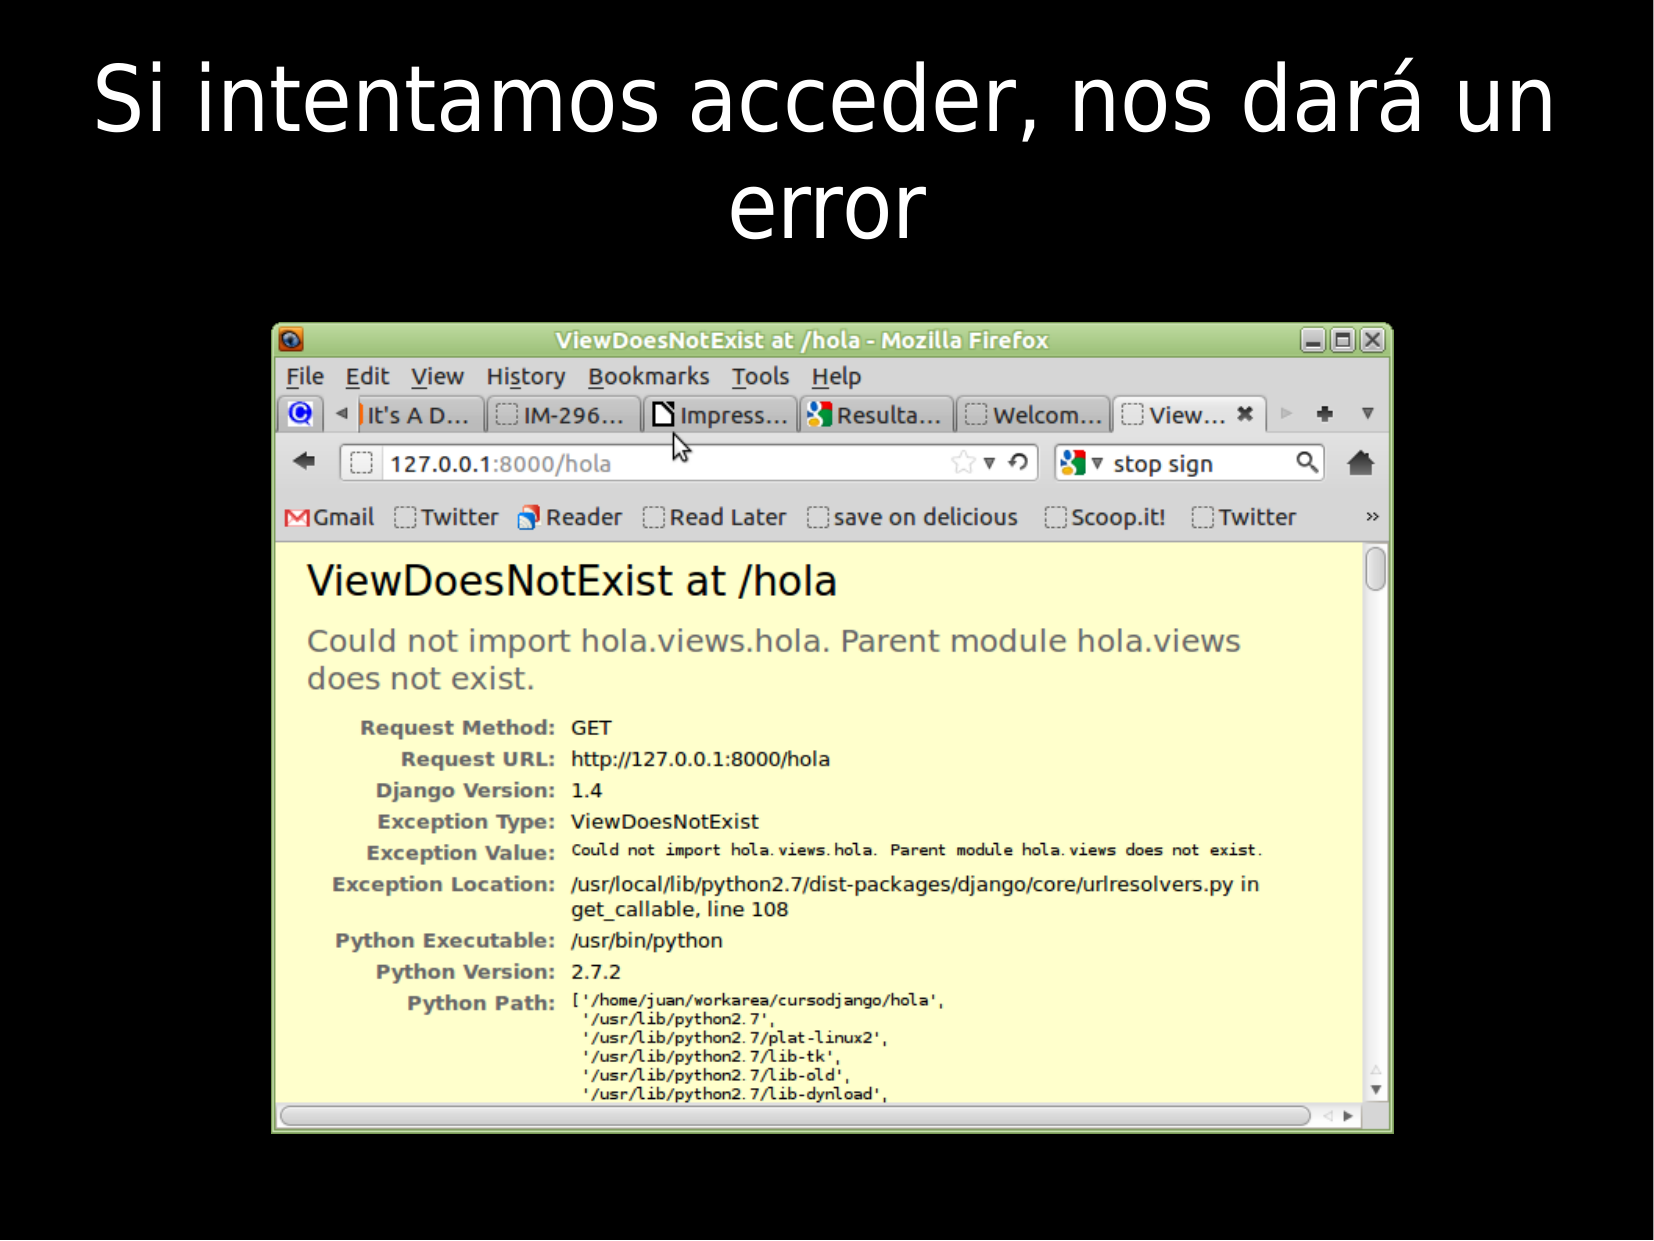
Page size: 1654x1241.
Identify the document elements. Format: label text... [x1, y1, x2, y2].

picture [271, 322, 1394, 1134]
title Si intentamos acceder, nos dará un error [82, 45, 1571, 261]
